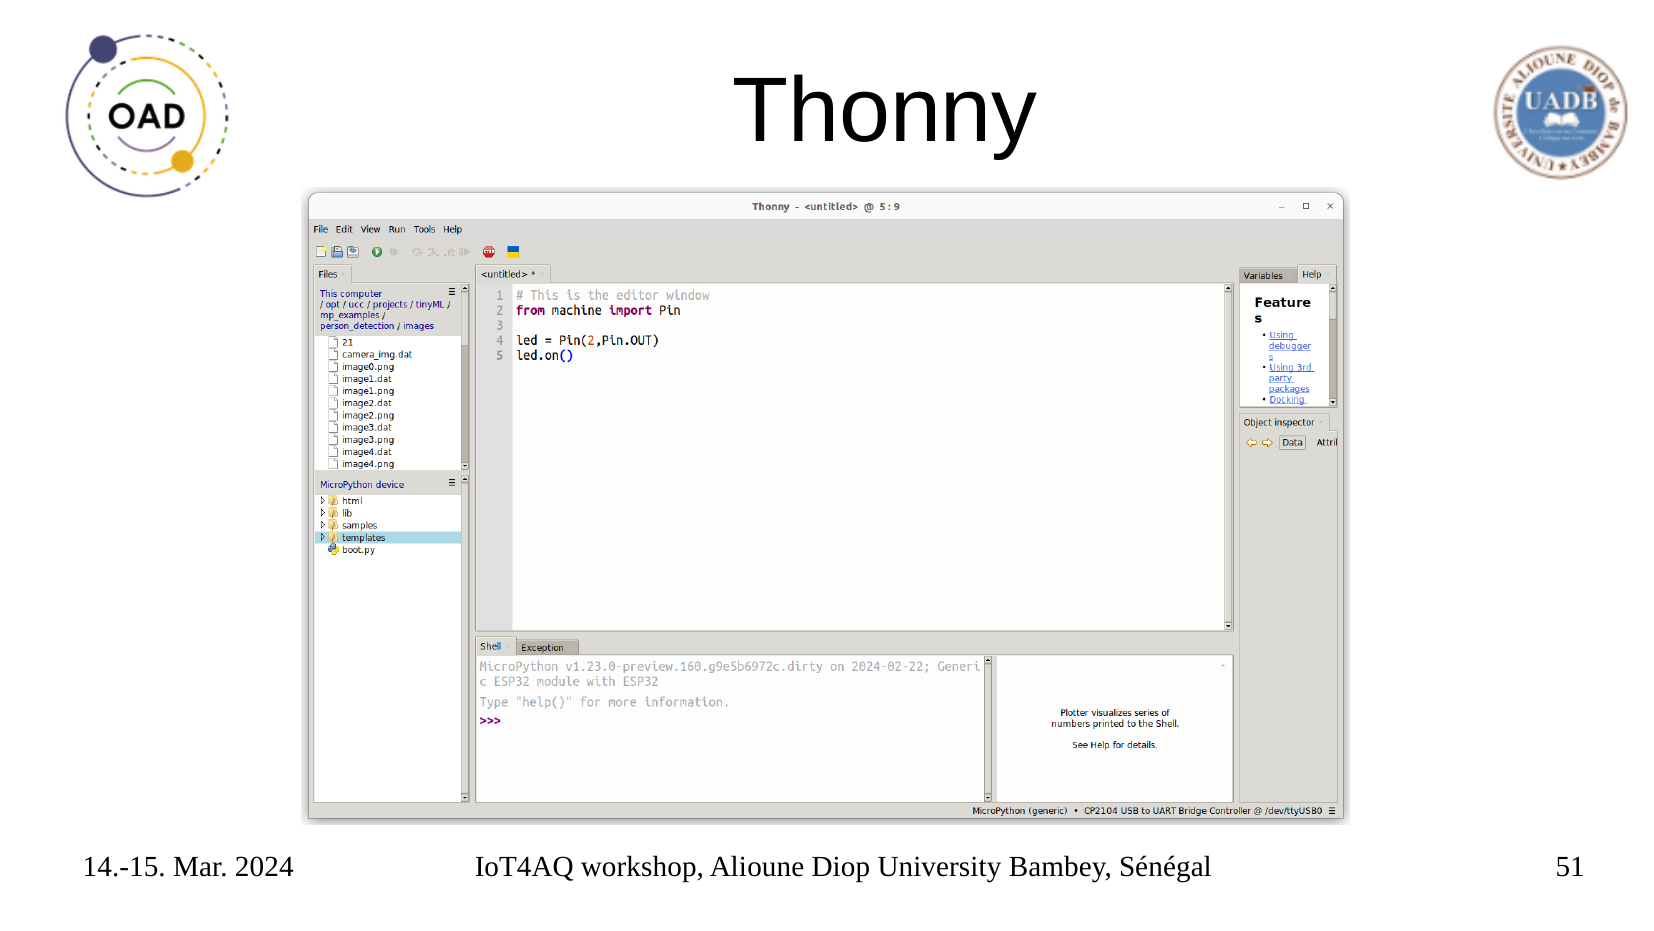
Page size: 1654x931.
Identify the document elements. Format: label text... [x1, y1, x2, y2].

picture [25, 20, 263, 218]
title Thonny [301, 32, 1469, 188]
picture [1482, 37, 1641, 188]
picture [301, 187, 1350, 826]
